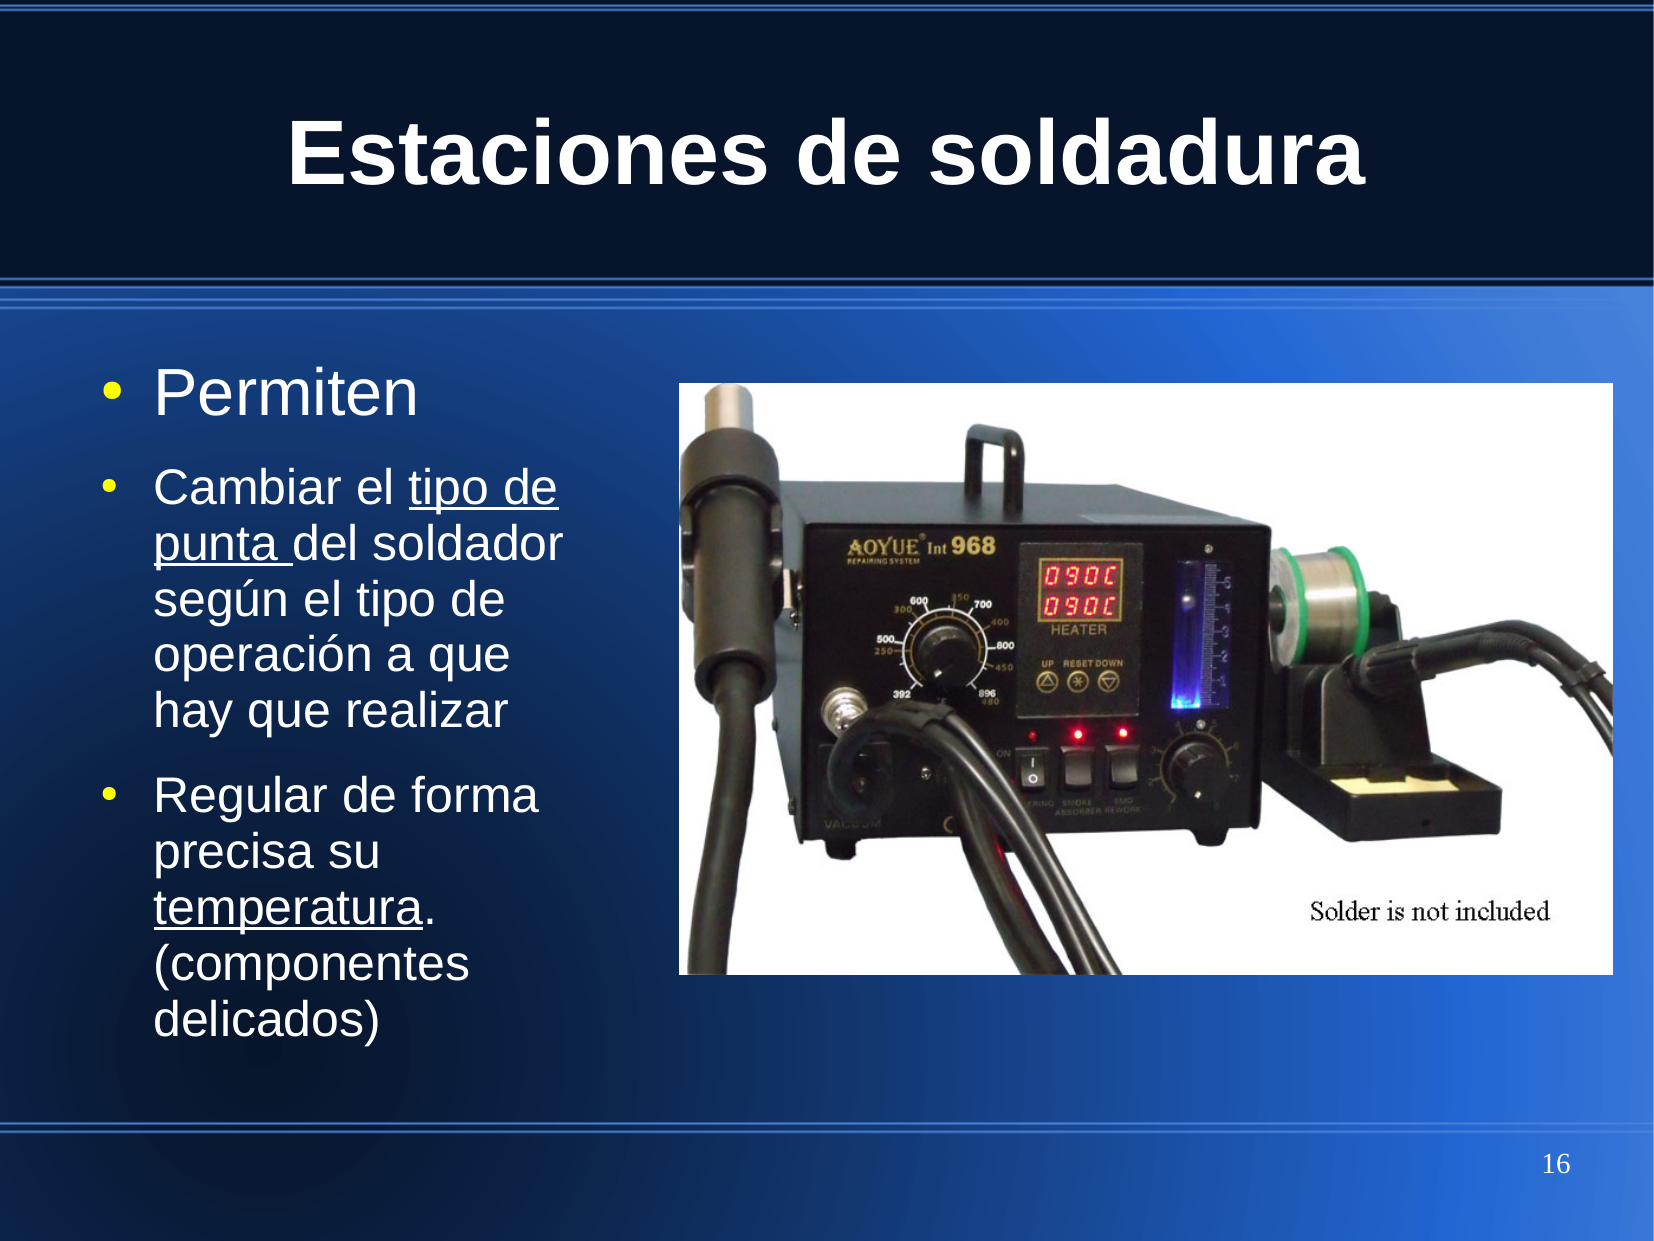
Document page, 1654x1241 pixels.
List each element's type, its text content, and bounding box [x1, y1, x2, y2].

title Estaciones de soldadura [82, 49, 1571, 257]
list Permiten Cambiar el tipo de punta del soldador según el tipo de operación a que hay que realizar Regular de forma precisa su temperatura. (componentes delicados) [82, 355, 591, 1058]
picture [0, 0, 1654, 1241]
